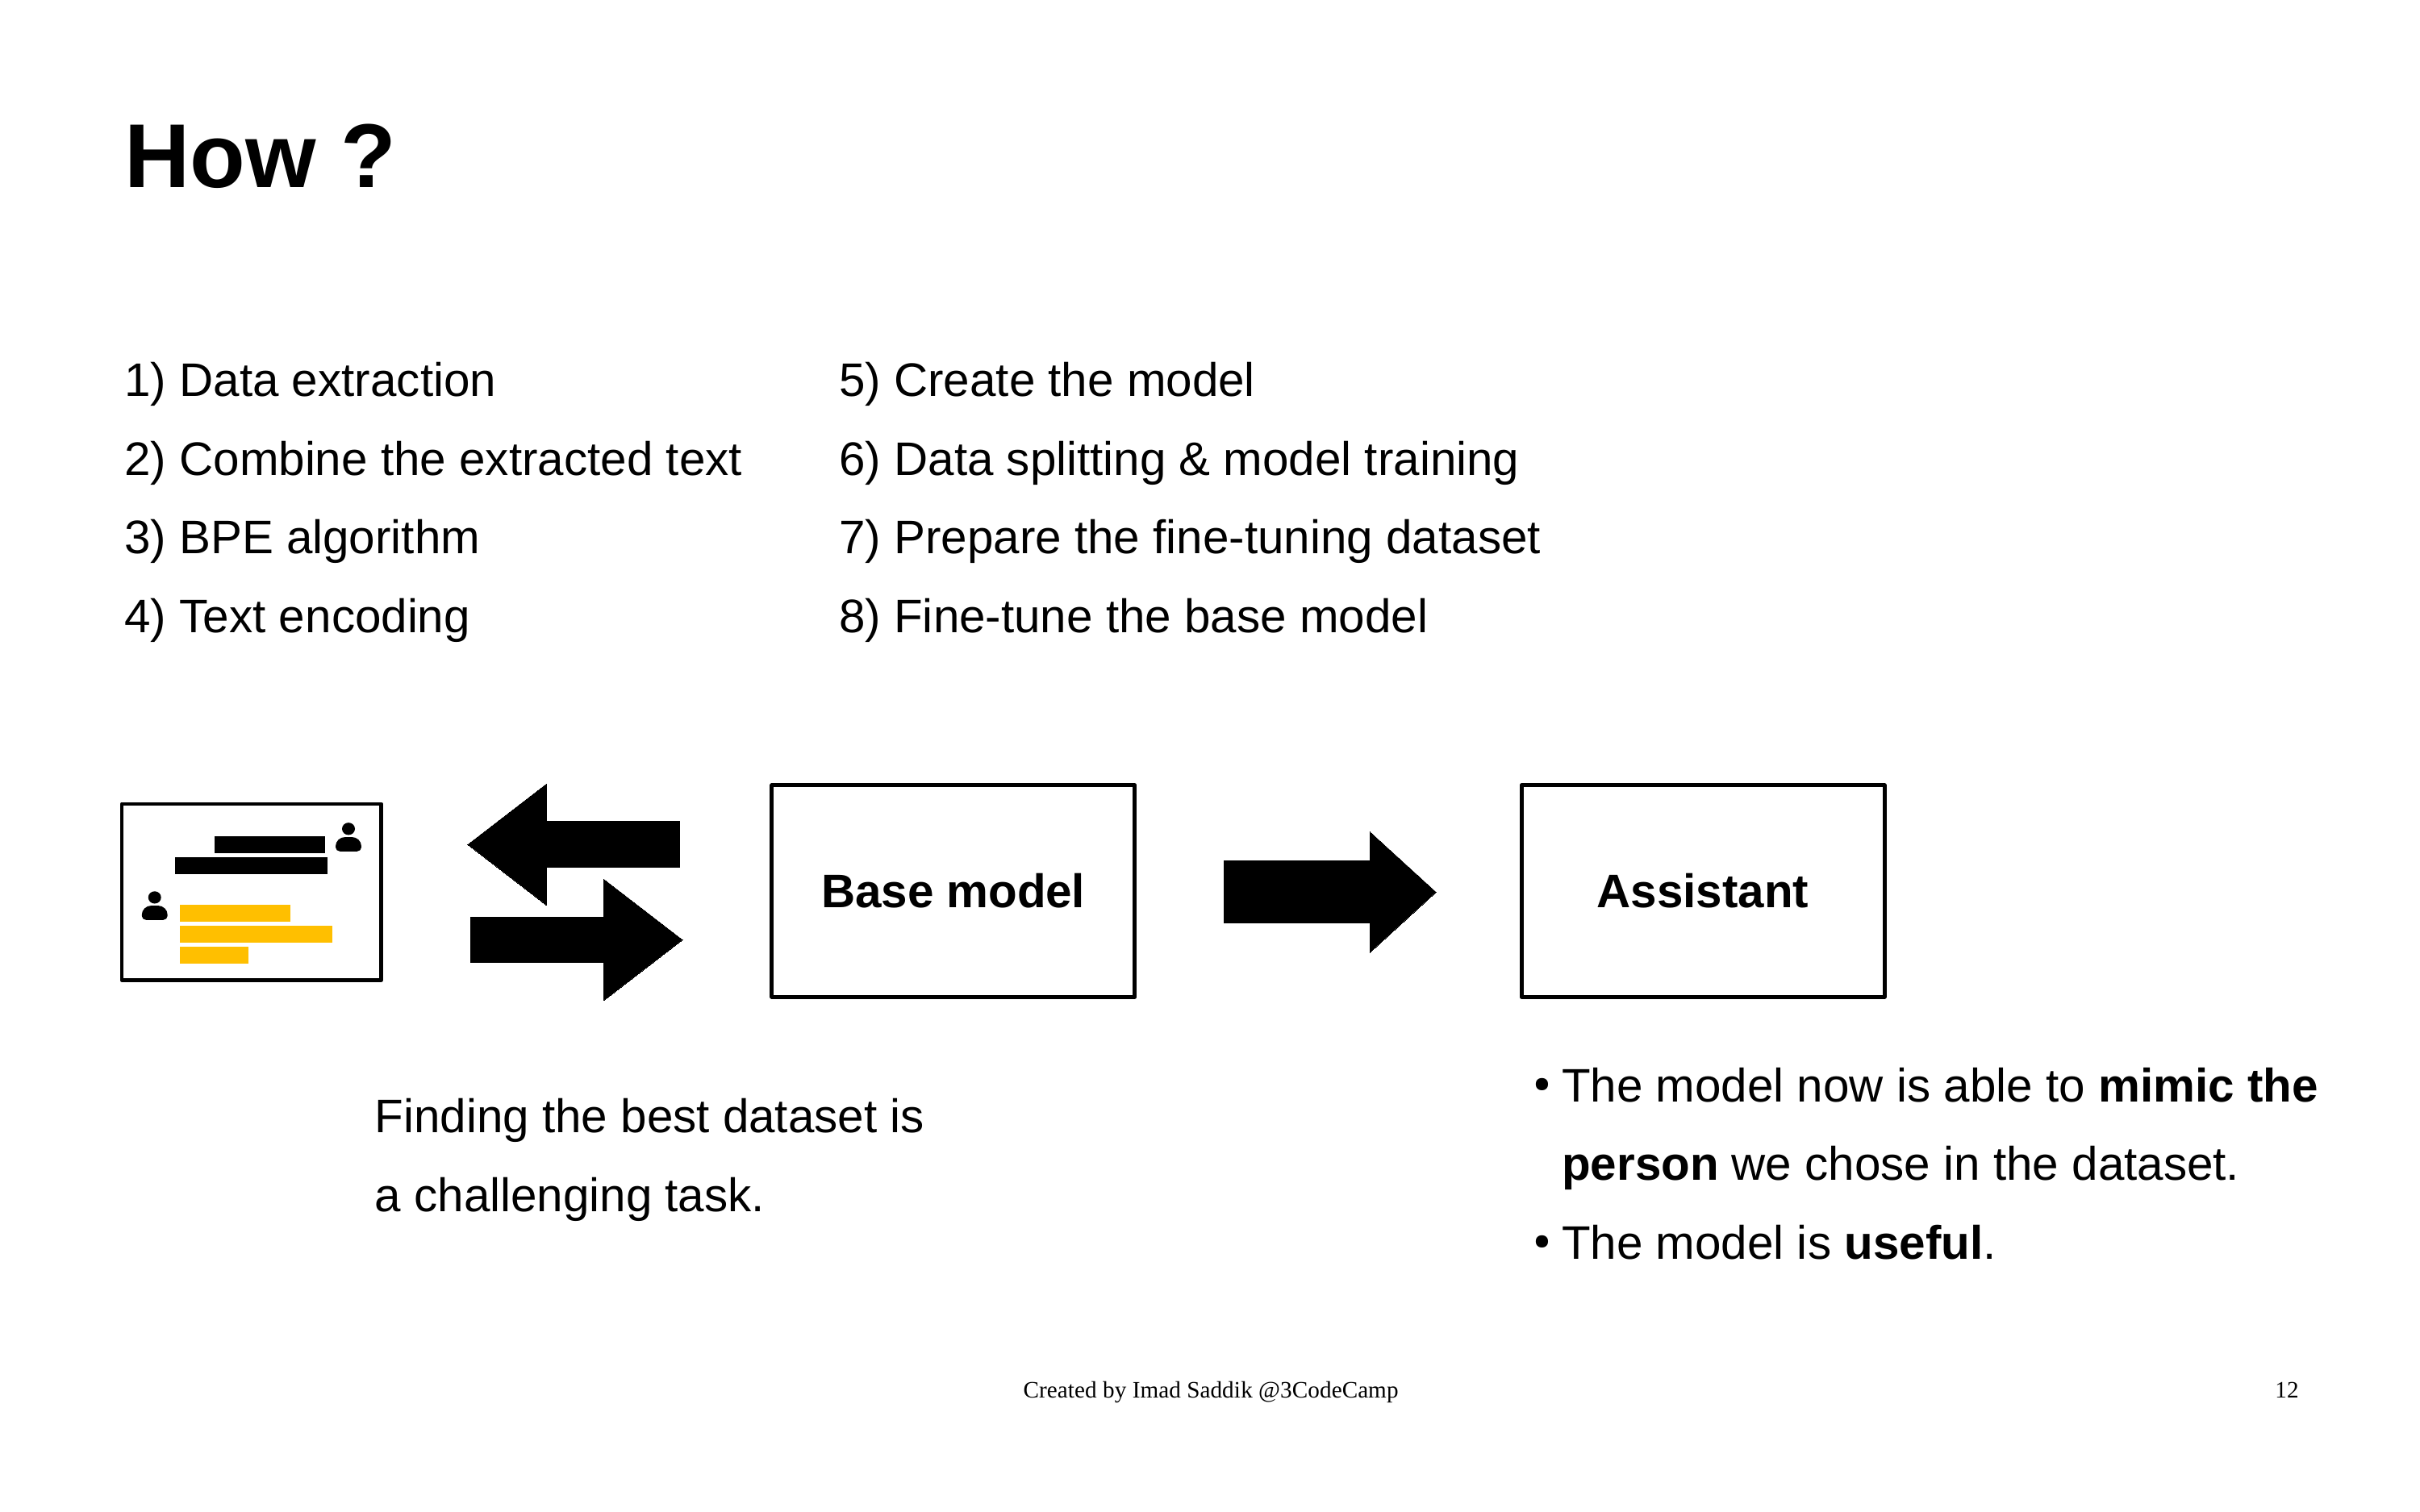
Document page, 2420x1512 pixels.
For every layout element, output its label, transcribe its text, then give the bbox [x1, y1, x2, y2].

text_box How ? [112, 61, 1194, 251]
picture [331, 820, 366, 854]
text_box Assistant [1551, 859, 1855, 923]
text_box [175, 857, 328, 874]
text_box Finding the best dataset is a challenging task. [363, 1058, 938, 1240]
text_box Create the model Data splitting & model training Prepare the fine-tuning dataset Fine-tune the base model [827, 322, 1574, 648]
text_box [467, 784, 680, 906]
text_box The model now is able to mimic the person we chose in the dataset. The model is useful. [1521, 1027, 2399, 1301]
picture [137, 889, 173, 923]
text_box [180, 905, 290, 922]
text_box Base model [802, 859, 1105, 923]
text_box [180, 926, 332, 943]
text_box [1224, 831, 1437, 953]
text_box [470, 879, 683, 1001]
text_box [180, 947, 248, 964]
text_box [215, 836, 325, 853]
text_box Data extraction Combine the extracted text BPE algorithm Text encoding [112, 322, 817, 648]
